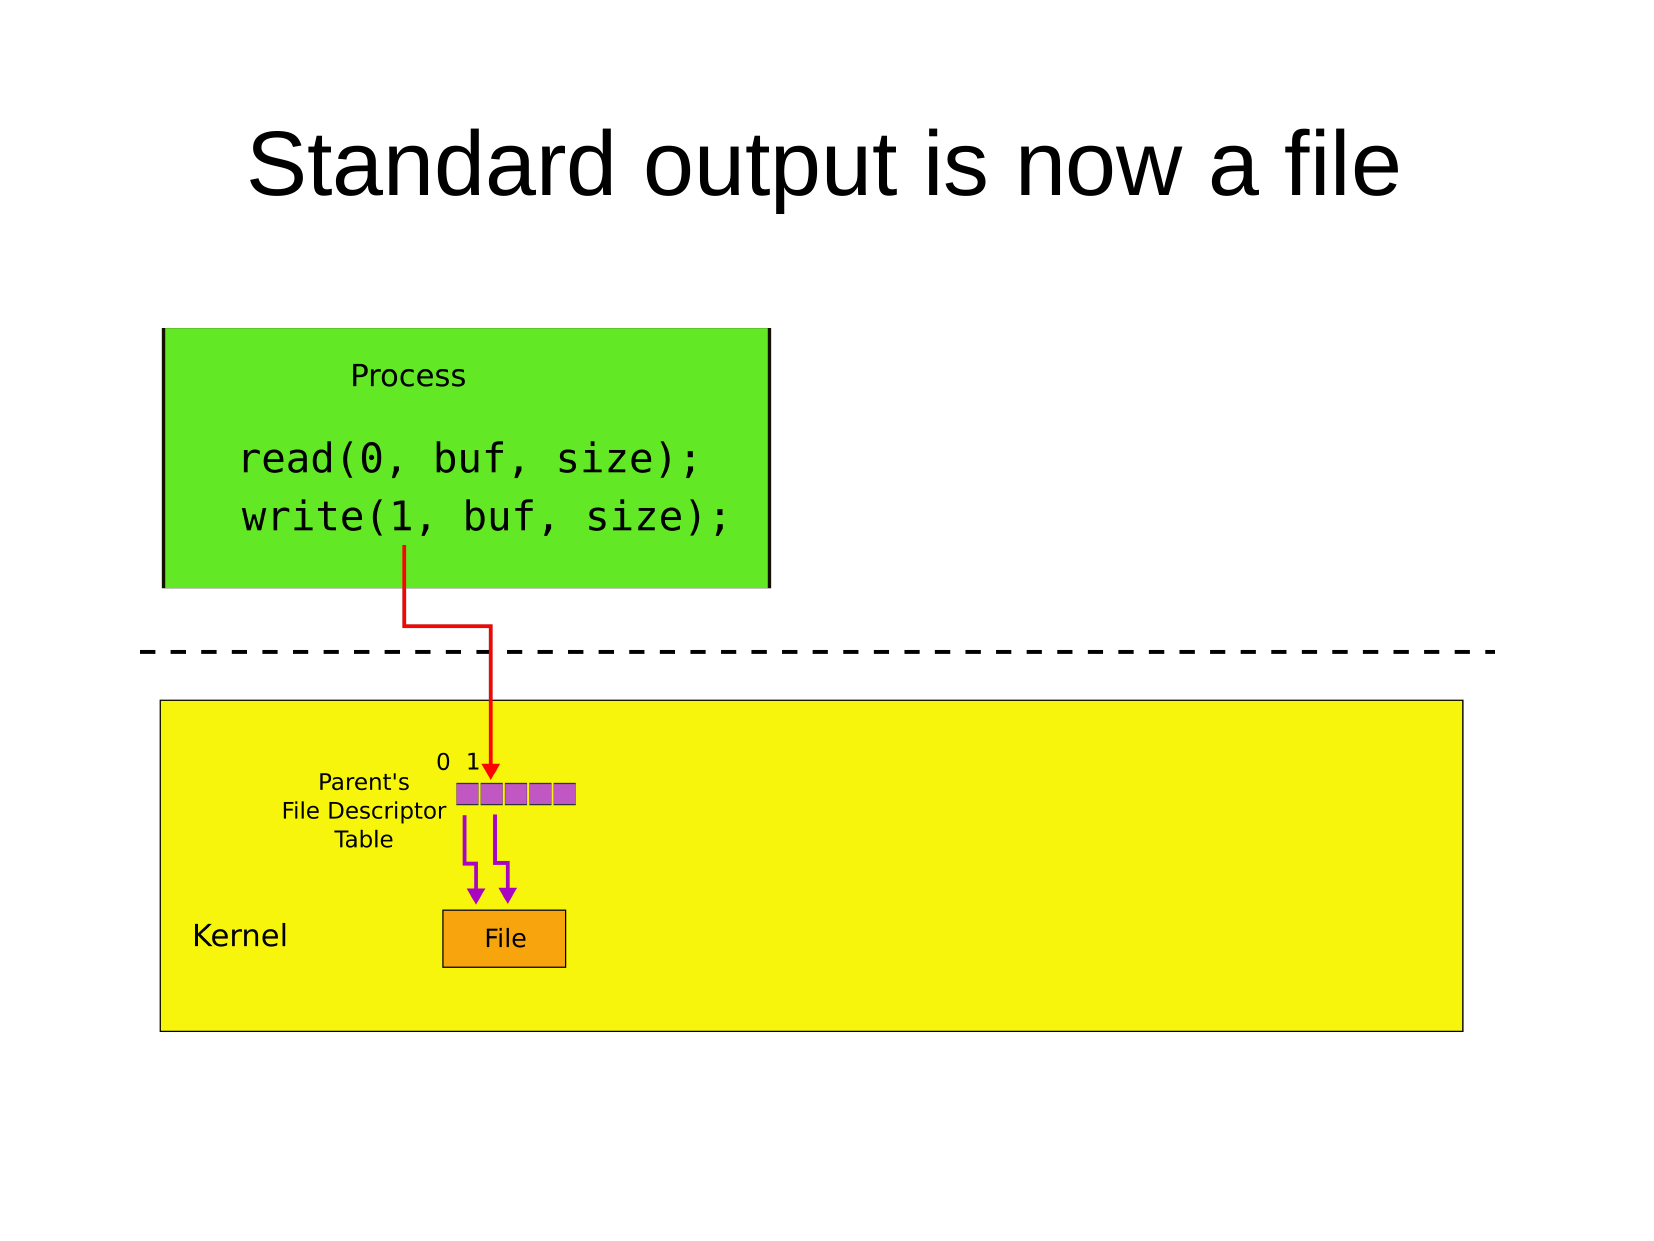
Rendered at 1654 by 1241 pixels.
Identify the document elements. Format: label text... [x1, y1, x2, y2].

picture [140, 328, 1495, 1032]
title Standard output is now a file [75, 55, 1575, 263]
